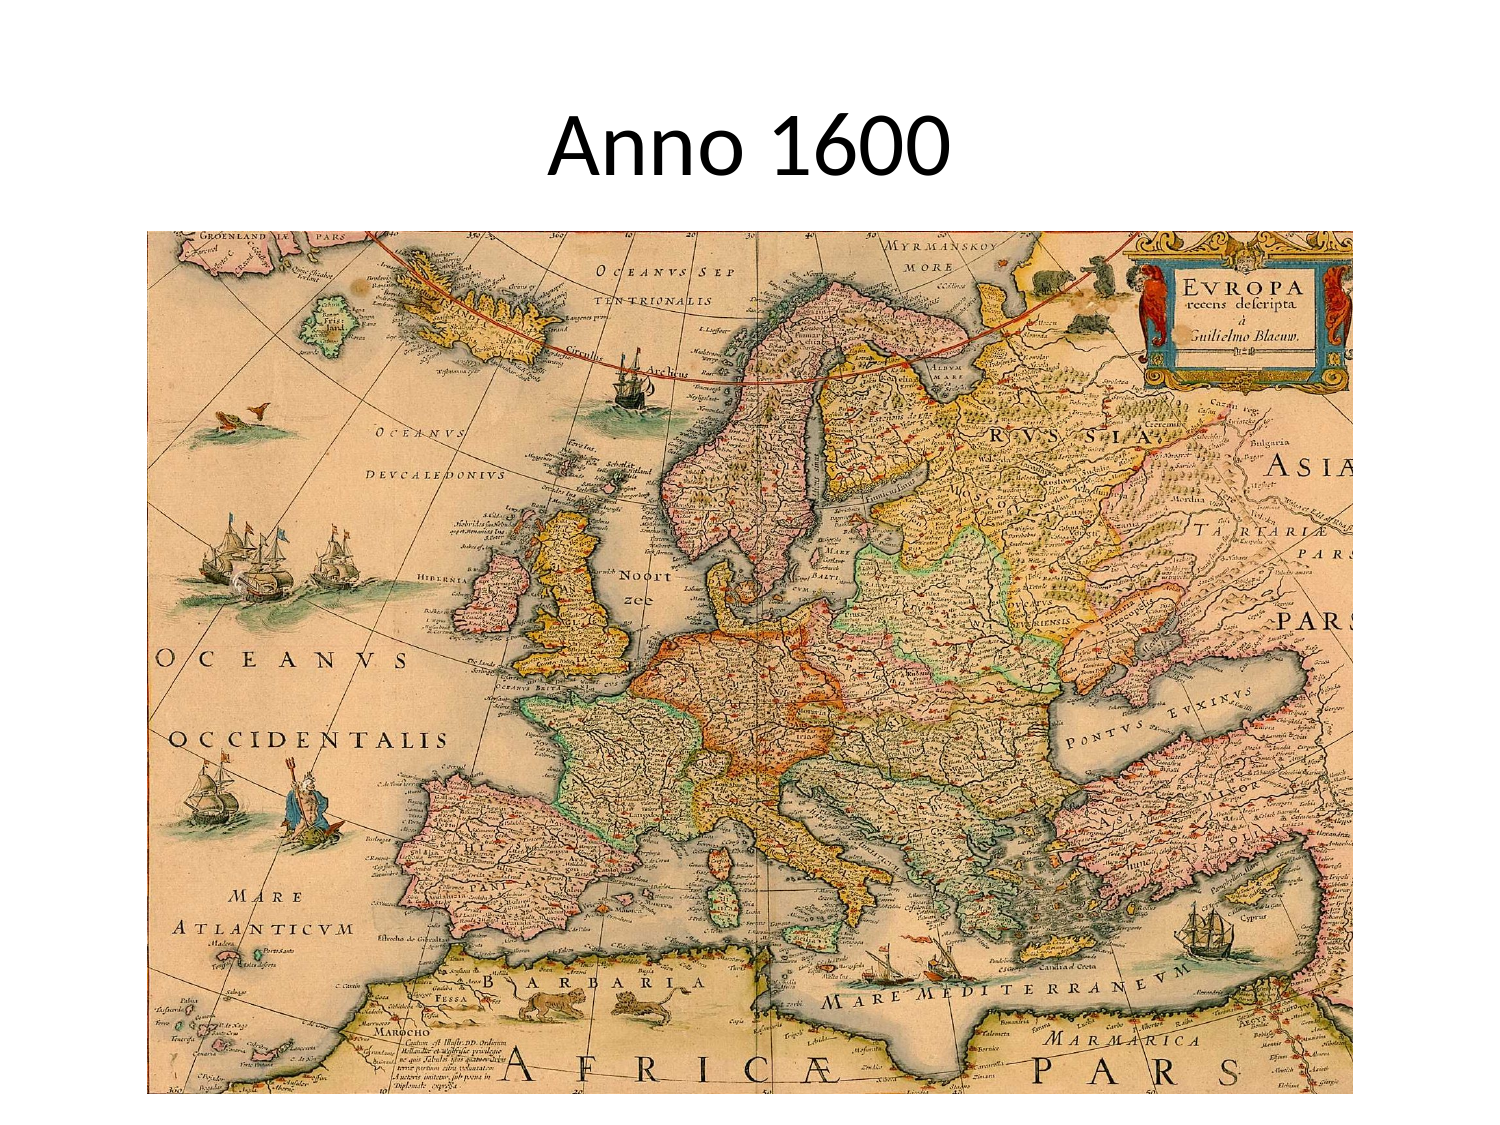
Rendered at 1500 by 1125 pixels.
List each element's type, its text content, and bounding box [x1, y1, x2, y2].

picture [147, 231, 1353, 1094]
title Anno 1600 [75, 45, 1425, 233]
